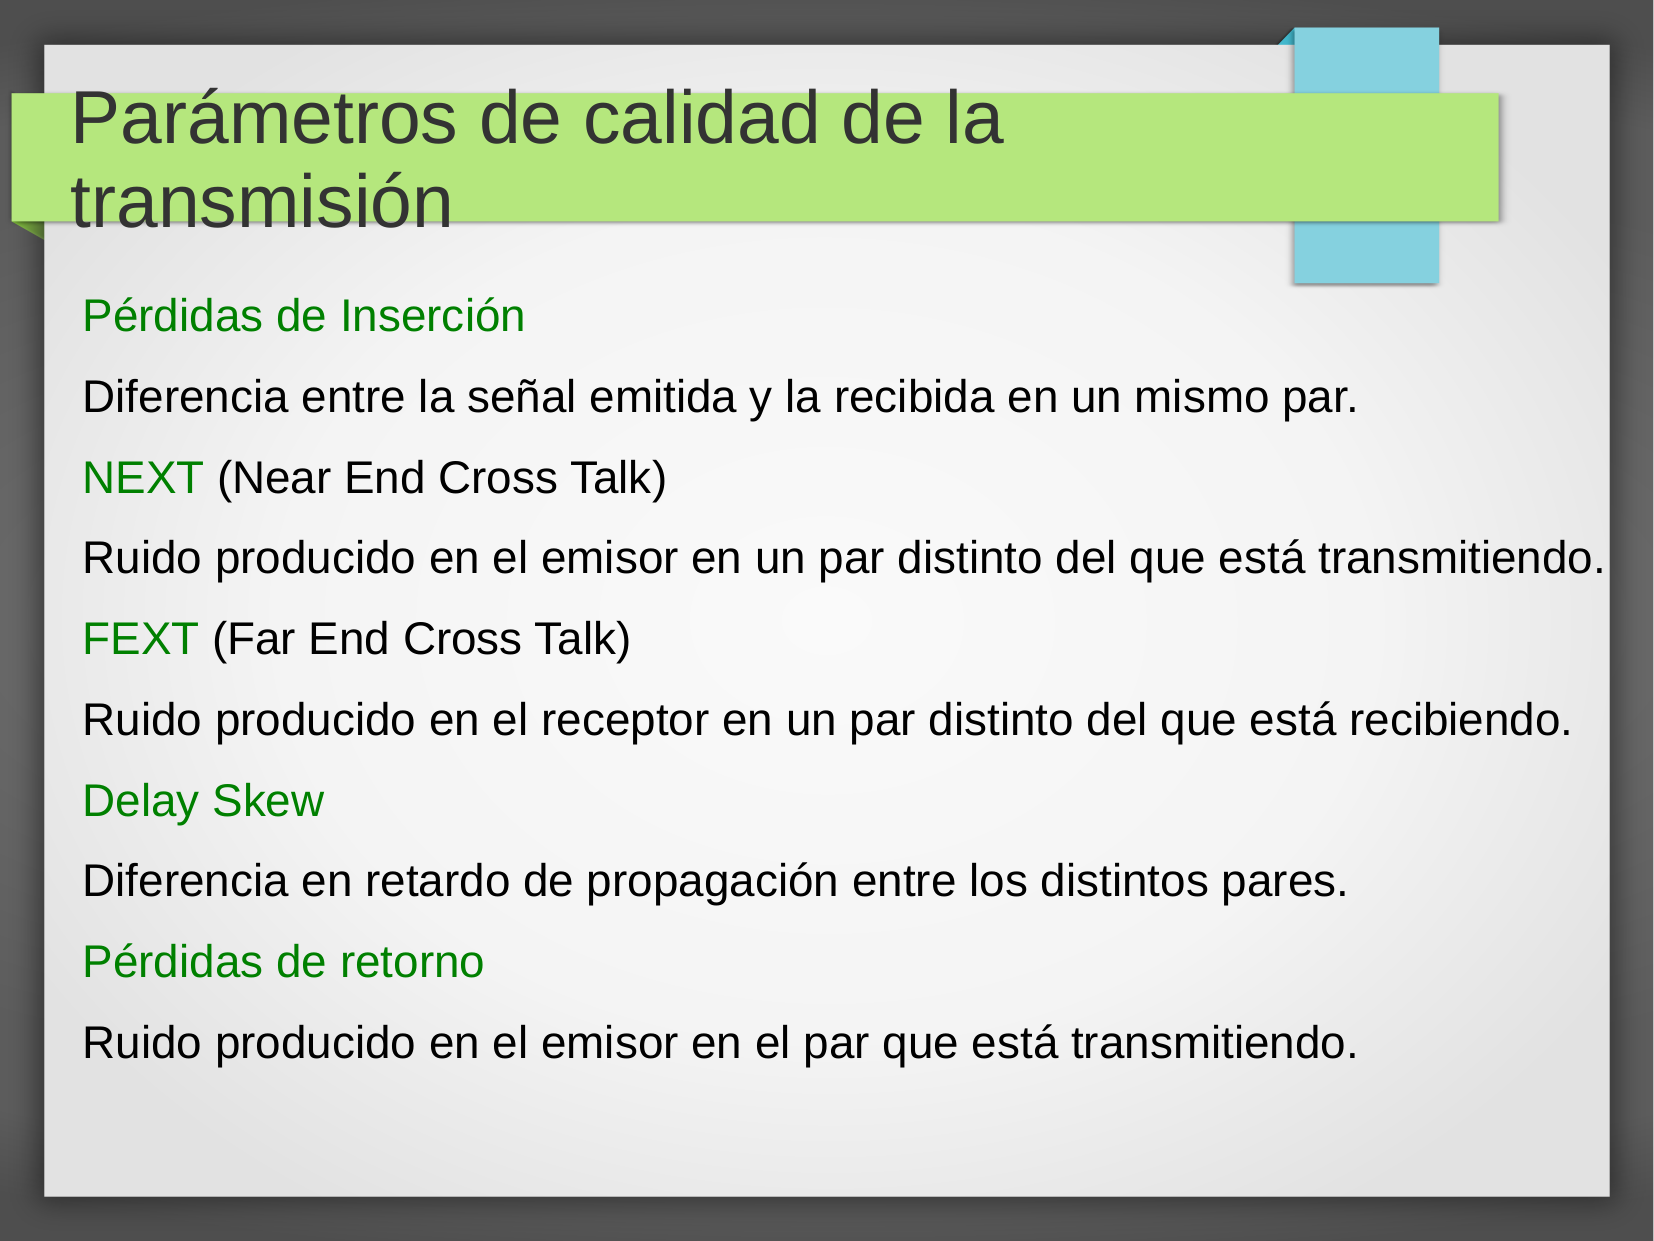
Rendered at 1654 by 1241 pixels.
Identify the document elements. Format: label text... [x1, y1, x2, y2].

picture [0, 0, 1654, 1241]
list Pérdidas de Inserción Diferencia entre la señal emitida y la recibida en un mismo par. NEXT (Near End Cross Talk) Ruido producido en el emisor en un par distinto del que está transmitiendo. FEXT (Far End Cross Talk) Ruido producido en el receptor en un par distinto del que está recibiendo. Delay Skew Diferencia en retardo de propagación entre los distintos pares. Pérdidas de retorno Ruido producido en el emisor en el par que está transmitiendo. [82, 290, 1625, 1149]
title Parámetros de calidad de la transmisión [70, 75, 1229, 244]
